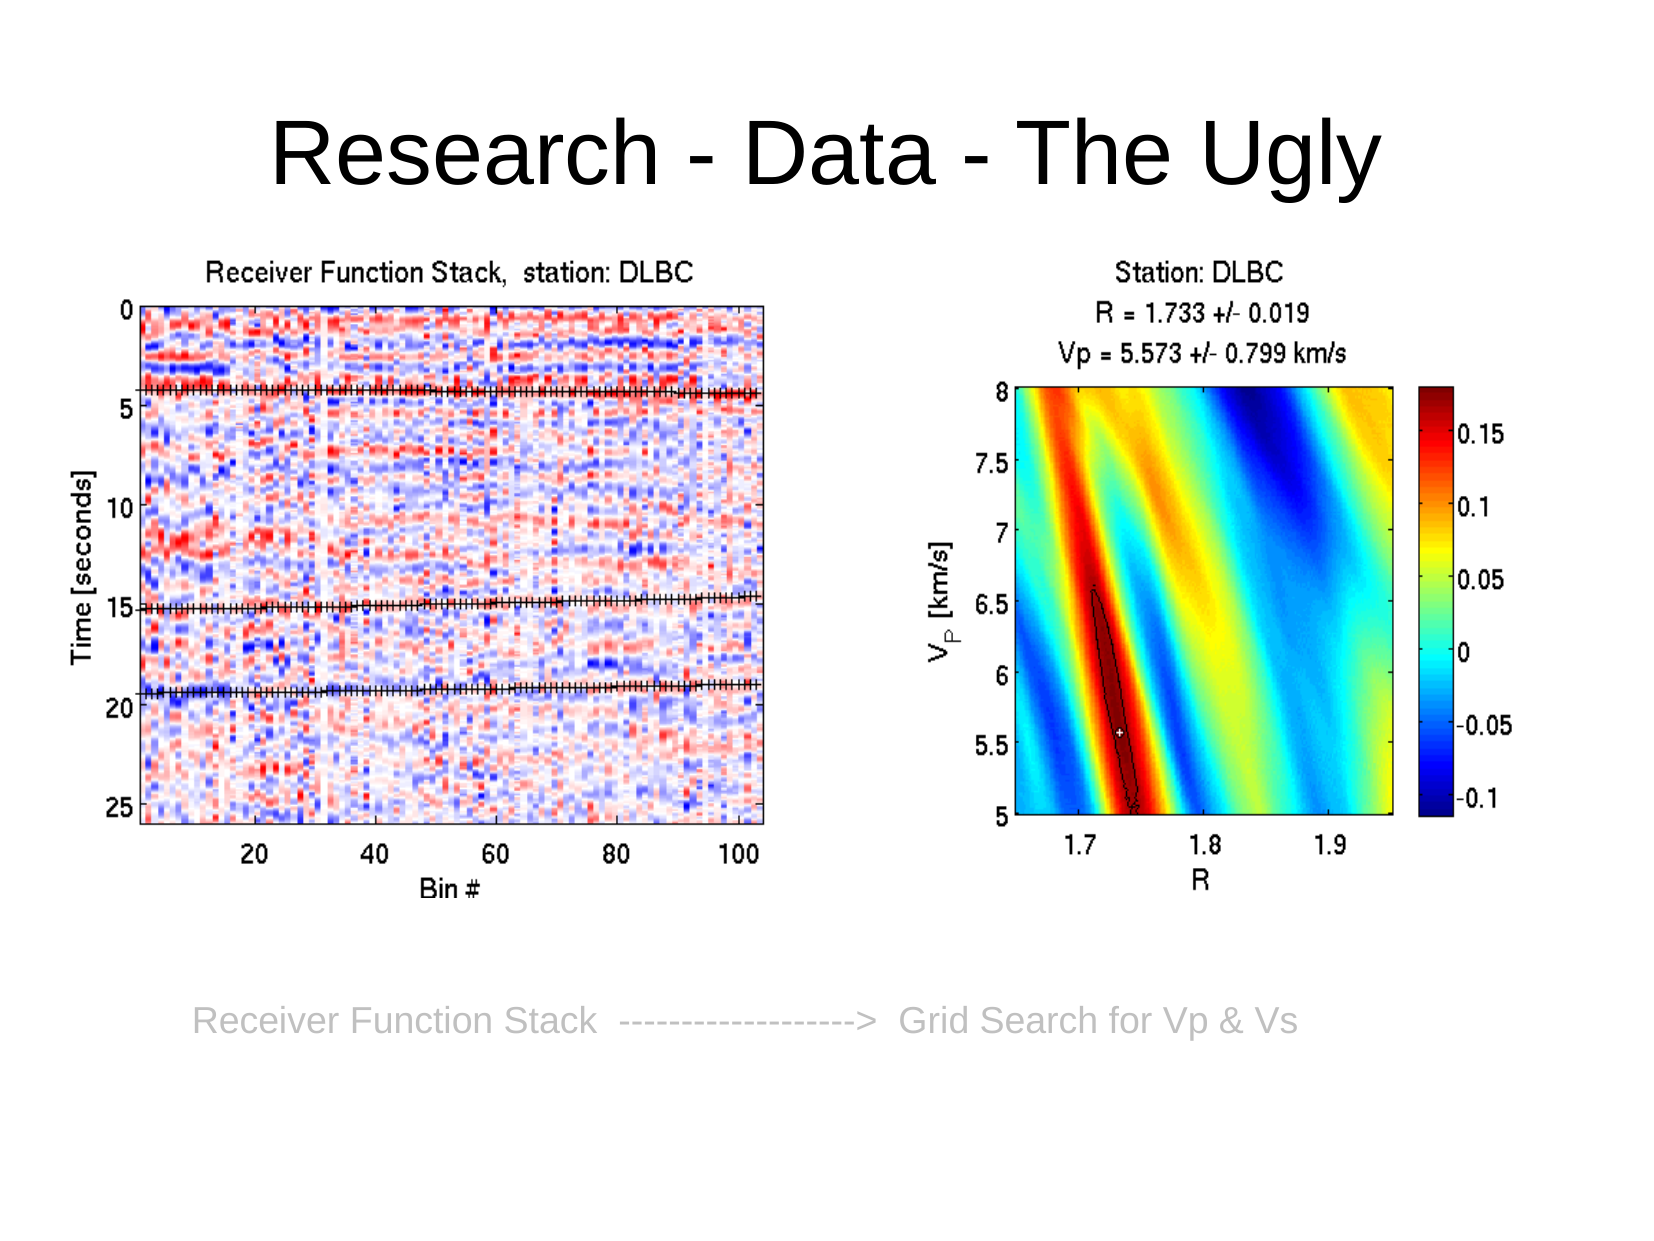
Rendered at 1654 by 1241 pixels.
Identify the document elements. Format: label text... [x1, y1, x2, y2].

picture [35, 247, 839, 898]
title Research - Data - The Ugly [82, 49, 1571, 257]
picture [850, 247, 1619, 898]
text_box Receiver Function Stack -------------------> Grid Search for Vp & Vs [177, 992, 1477, 1049]
